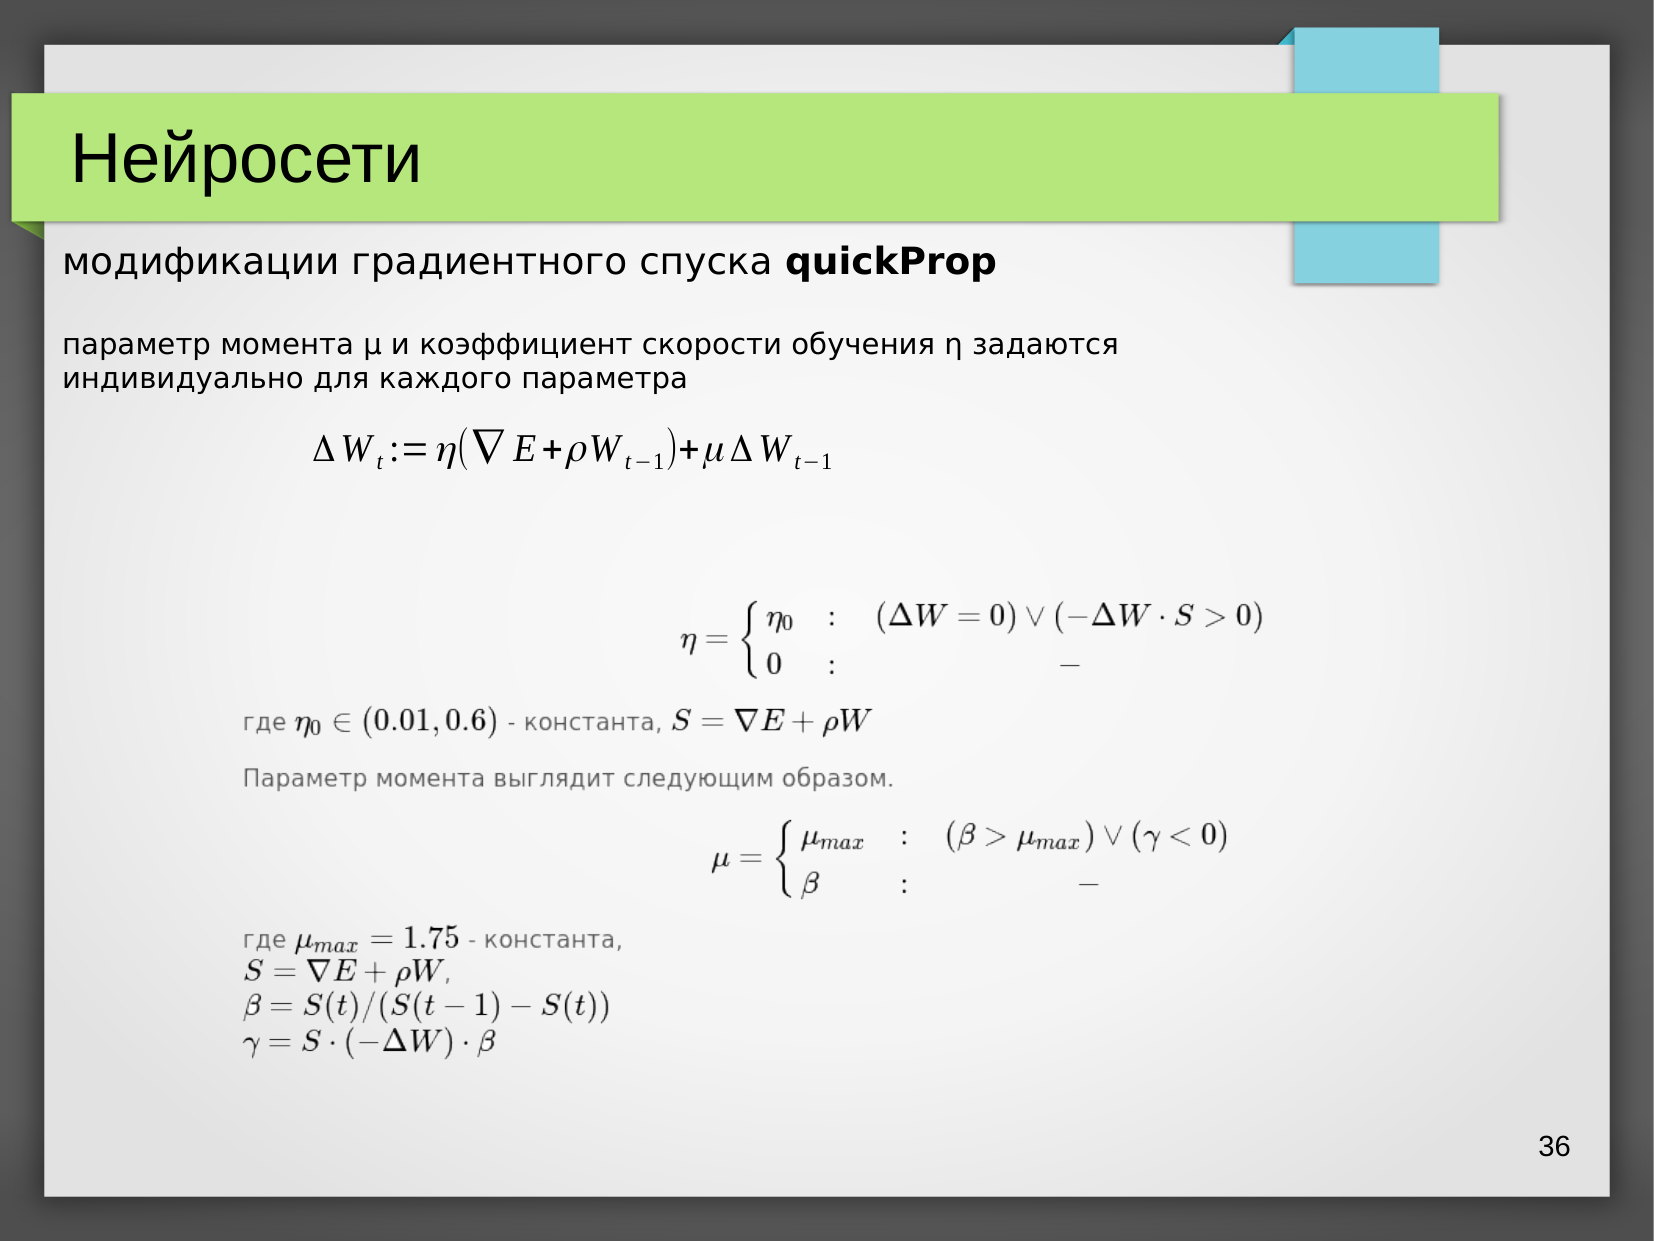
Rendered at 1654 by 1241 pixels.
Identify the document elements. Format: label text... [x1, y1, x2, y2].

picture [0, 0, 1654, 1241]
chart [305, 425, 839, 477]
title Нейросети [70, 118, 1205, 199]
text_box модификации градиентного спуска quickProp параметр момента μ и коэффициент скорости обучения η задаются индивидуально для каждого параметра [47, 232, 1297, 403]
